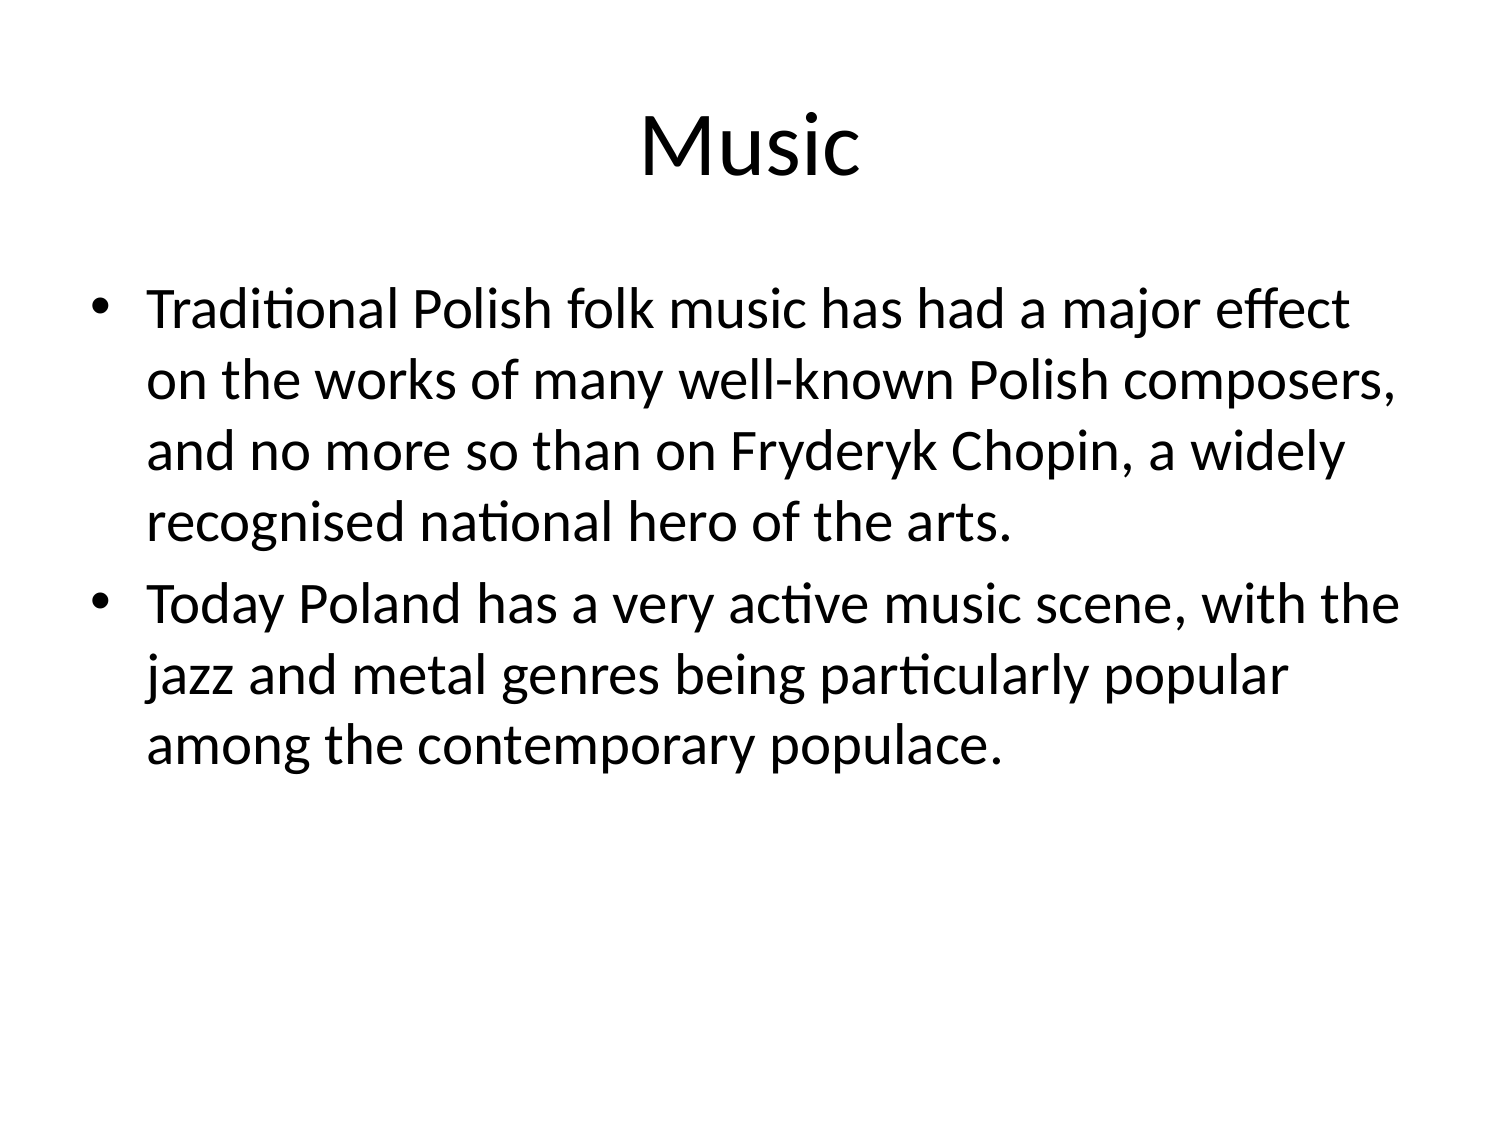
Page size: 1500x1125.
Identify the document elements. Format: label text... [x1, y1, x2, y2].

list Traditional Polish folk music has had a major effect on the works of many well-known Polish composers, and no more so than on Fryderyk Chopin, a widely recognised national hero of the arts. Today Poland has a very active music scene, with the jazz and metal genres being particularly popular among the contemporary populace. [75, 262, 1425, 1005]
title Music [75, 45, 1425, 233]
